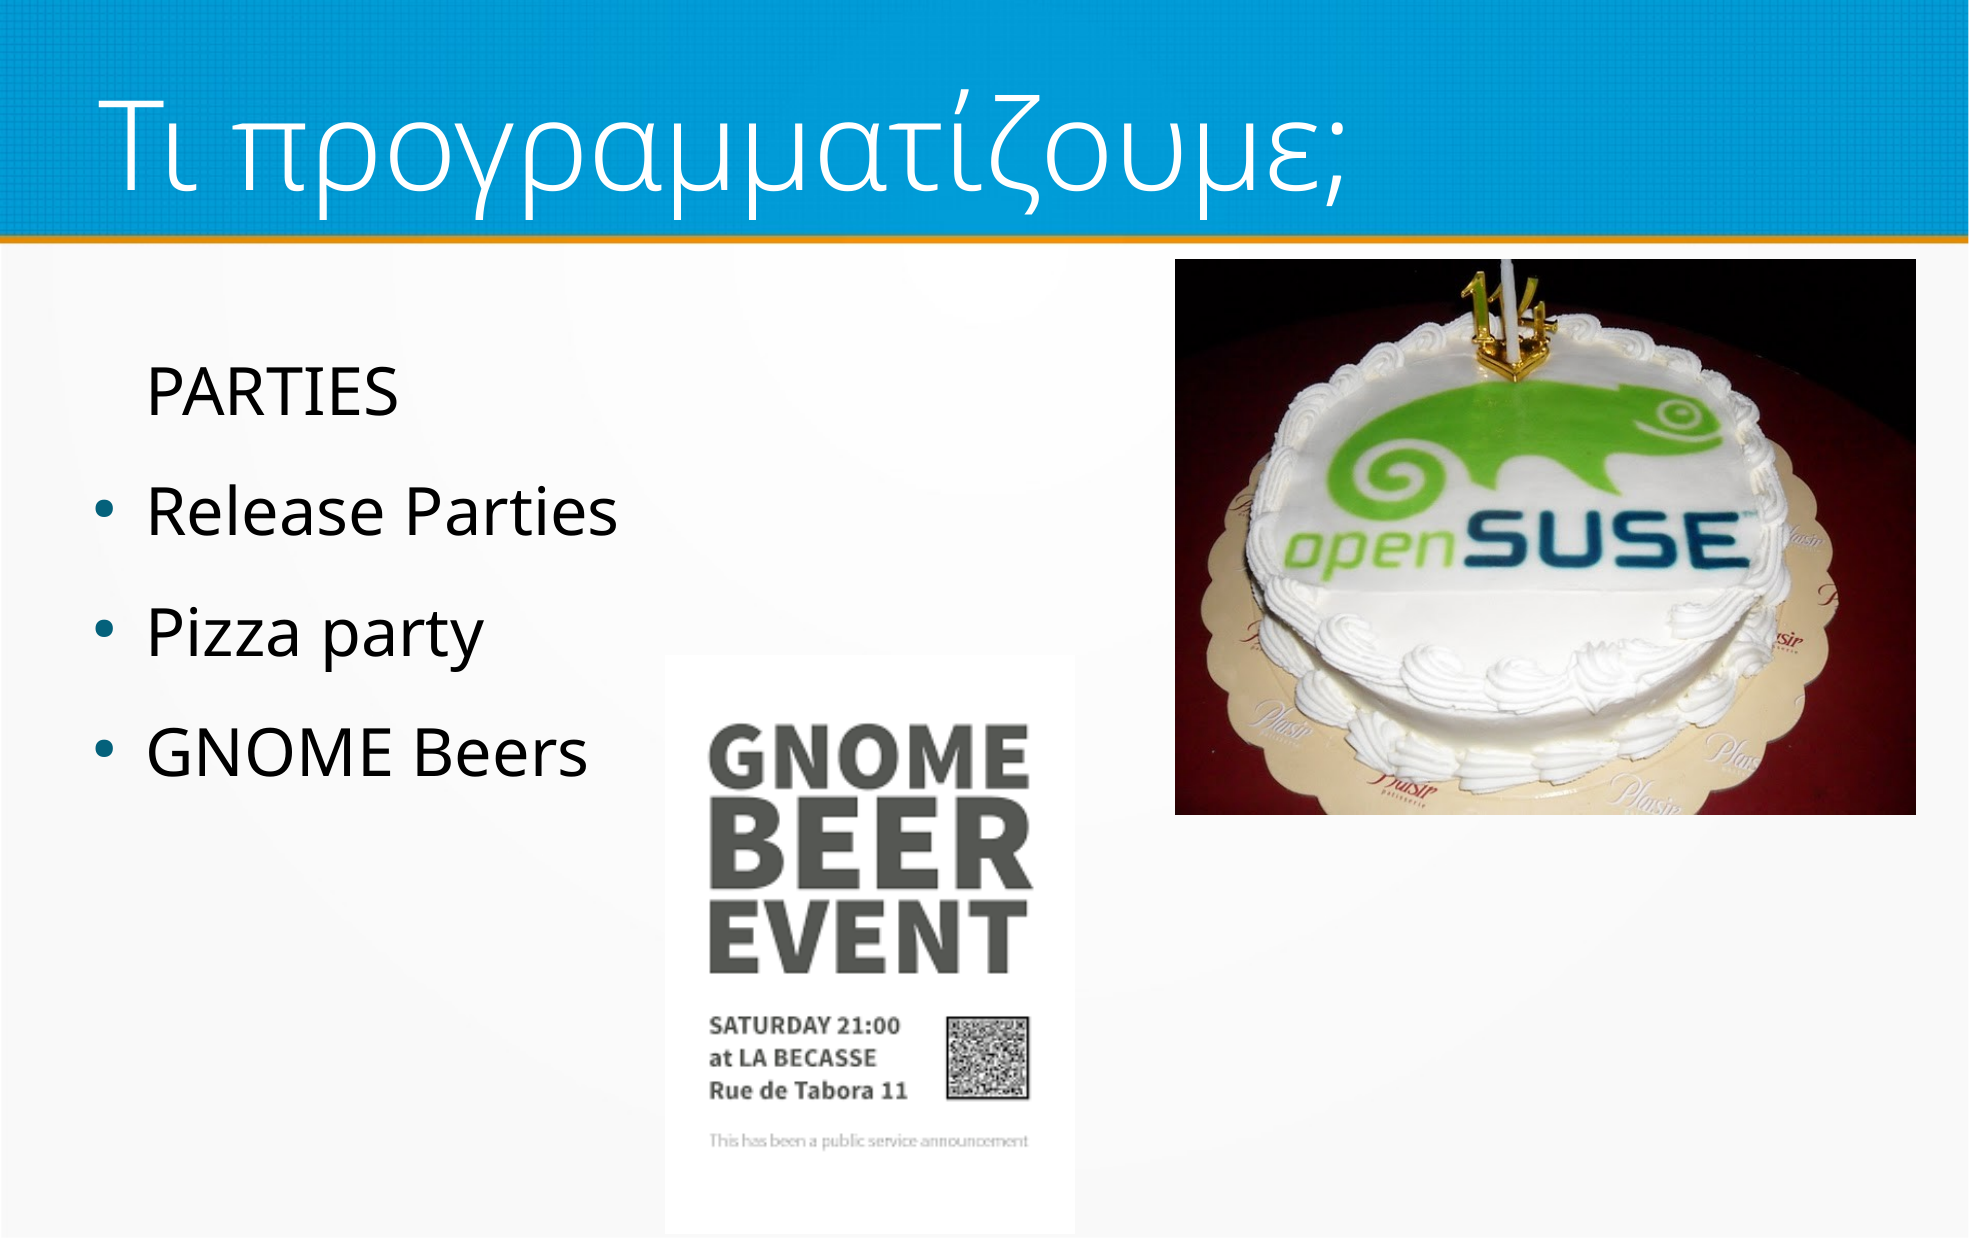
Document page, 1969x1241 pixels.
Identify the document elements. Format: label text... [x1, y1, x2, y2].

title Τι προγραμματίζουμε; [98, 19, 1870, 227]
picture [0, 233, 1969, 1241]
list PARTIES Release Parties Pizza party GNOME Beers [74, 344, 1878, 1110]
